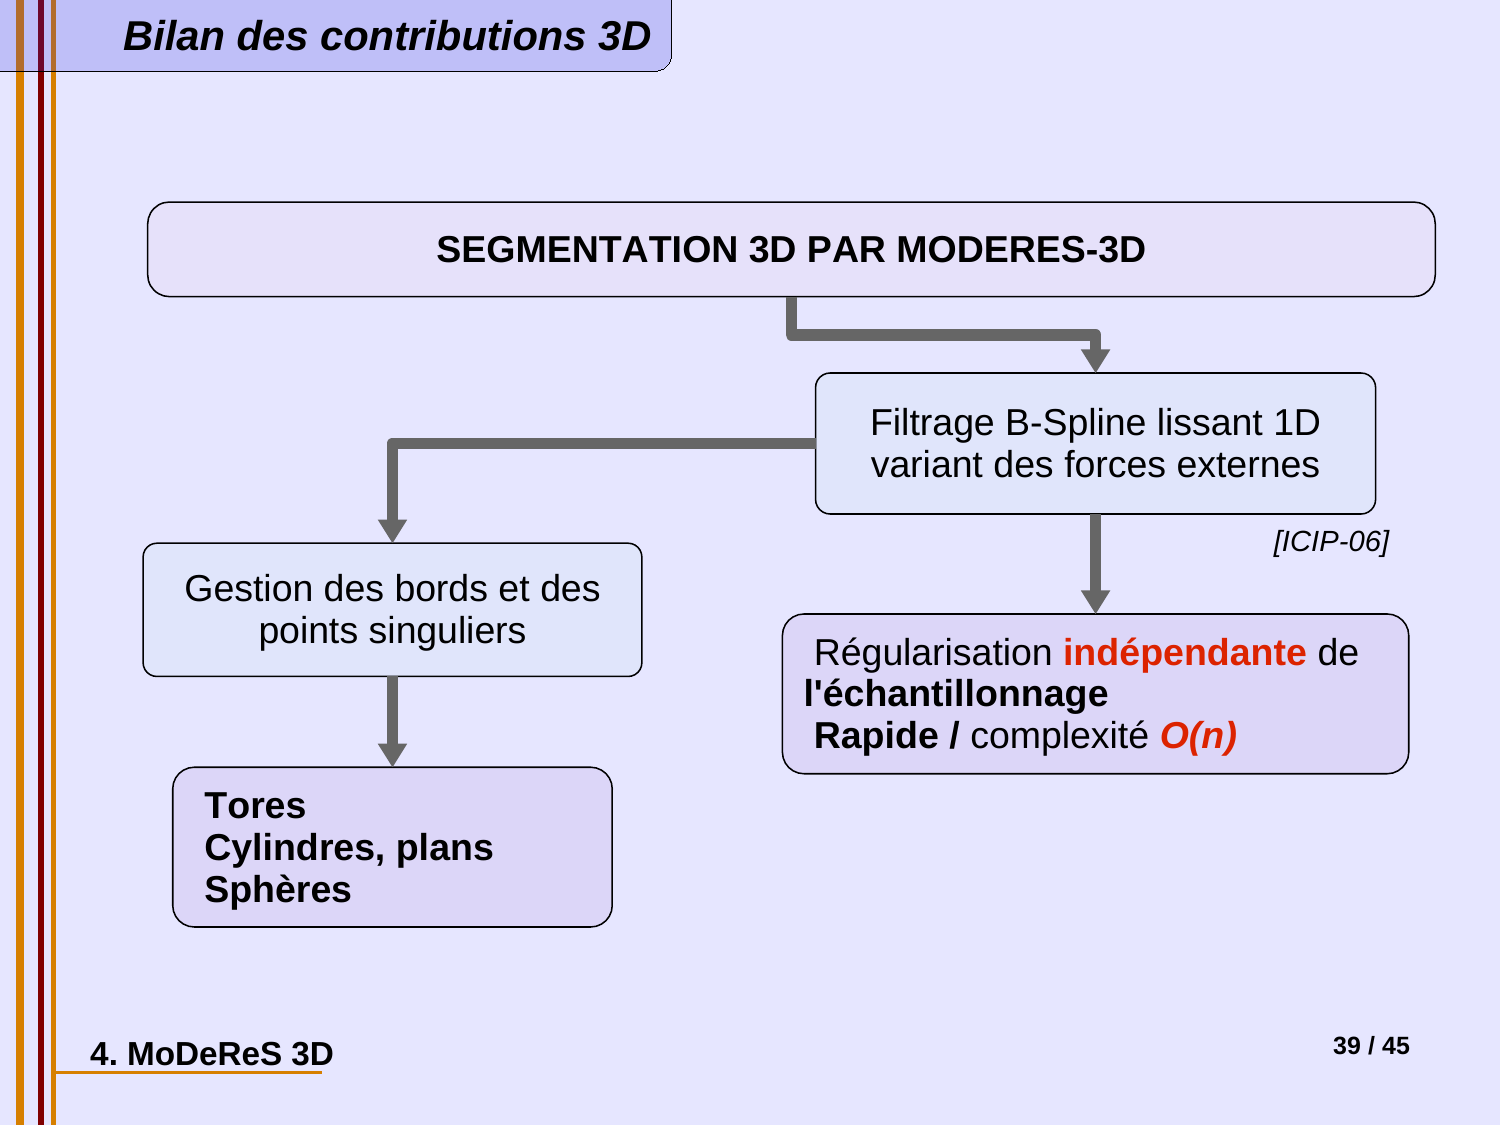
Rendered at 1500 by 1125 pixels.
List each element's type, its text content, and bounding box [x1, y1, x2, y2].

title 4. MoDeReS 3D [75, 1027, 597, 1080]
text_box Régularisation indépendante de l'échantillonnage Rapide / complexité O(n) [782, 613, 1409, 774]
text_box SEGMENTATION 3D PAR MODERES-3D [147, 202, 1436, 297]
text_box Tores Cylindres, plans Sphères [172, 767, 613, 927]
text_box Bilan des contributions 3D [0, 0, 672, 72]
text_box Gestion des bords et des points singuliers [143, 543, 642, 677]
text_box [ICIP-06] [1258, 517, 1405, 566]
text_box Filtrage B-Spline lissant 1D variant des forces externes [815, 372, 1376, 515]
